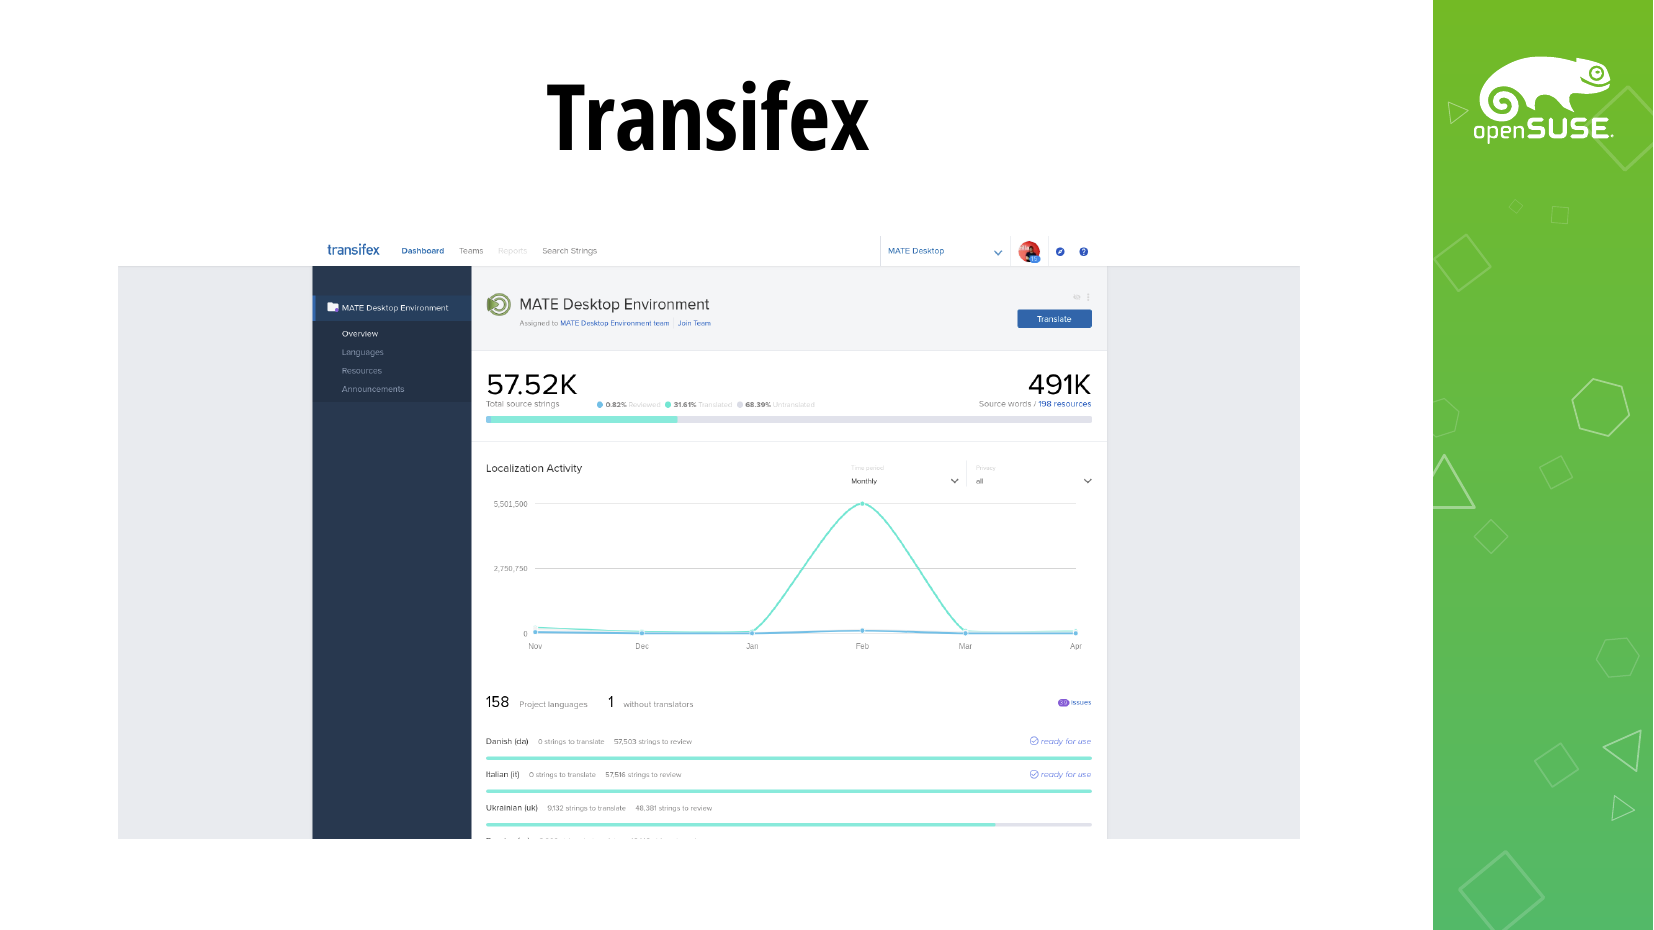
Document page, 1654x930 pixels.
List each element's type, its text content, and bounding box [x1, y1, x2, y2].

title Transifex [82, 37, 1336, 193]
picture [118, 236, 1300, 839]
